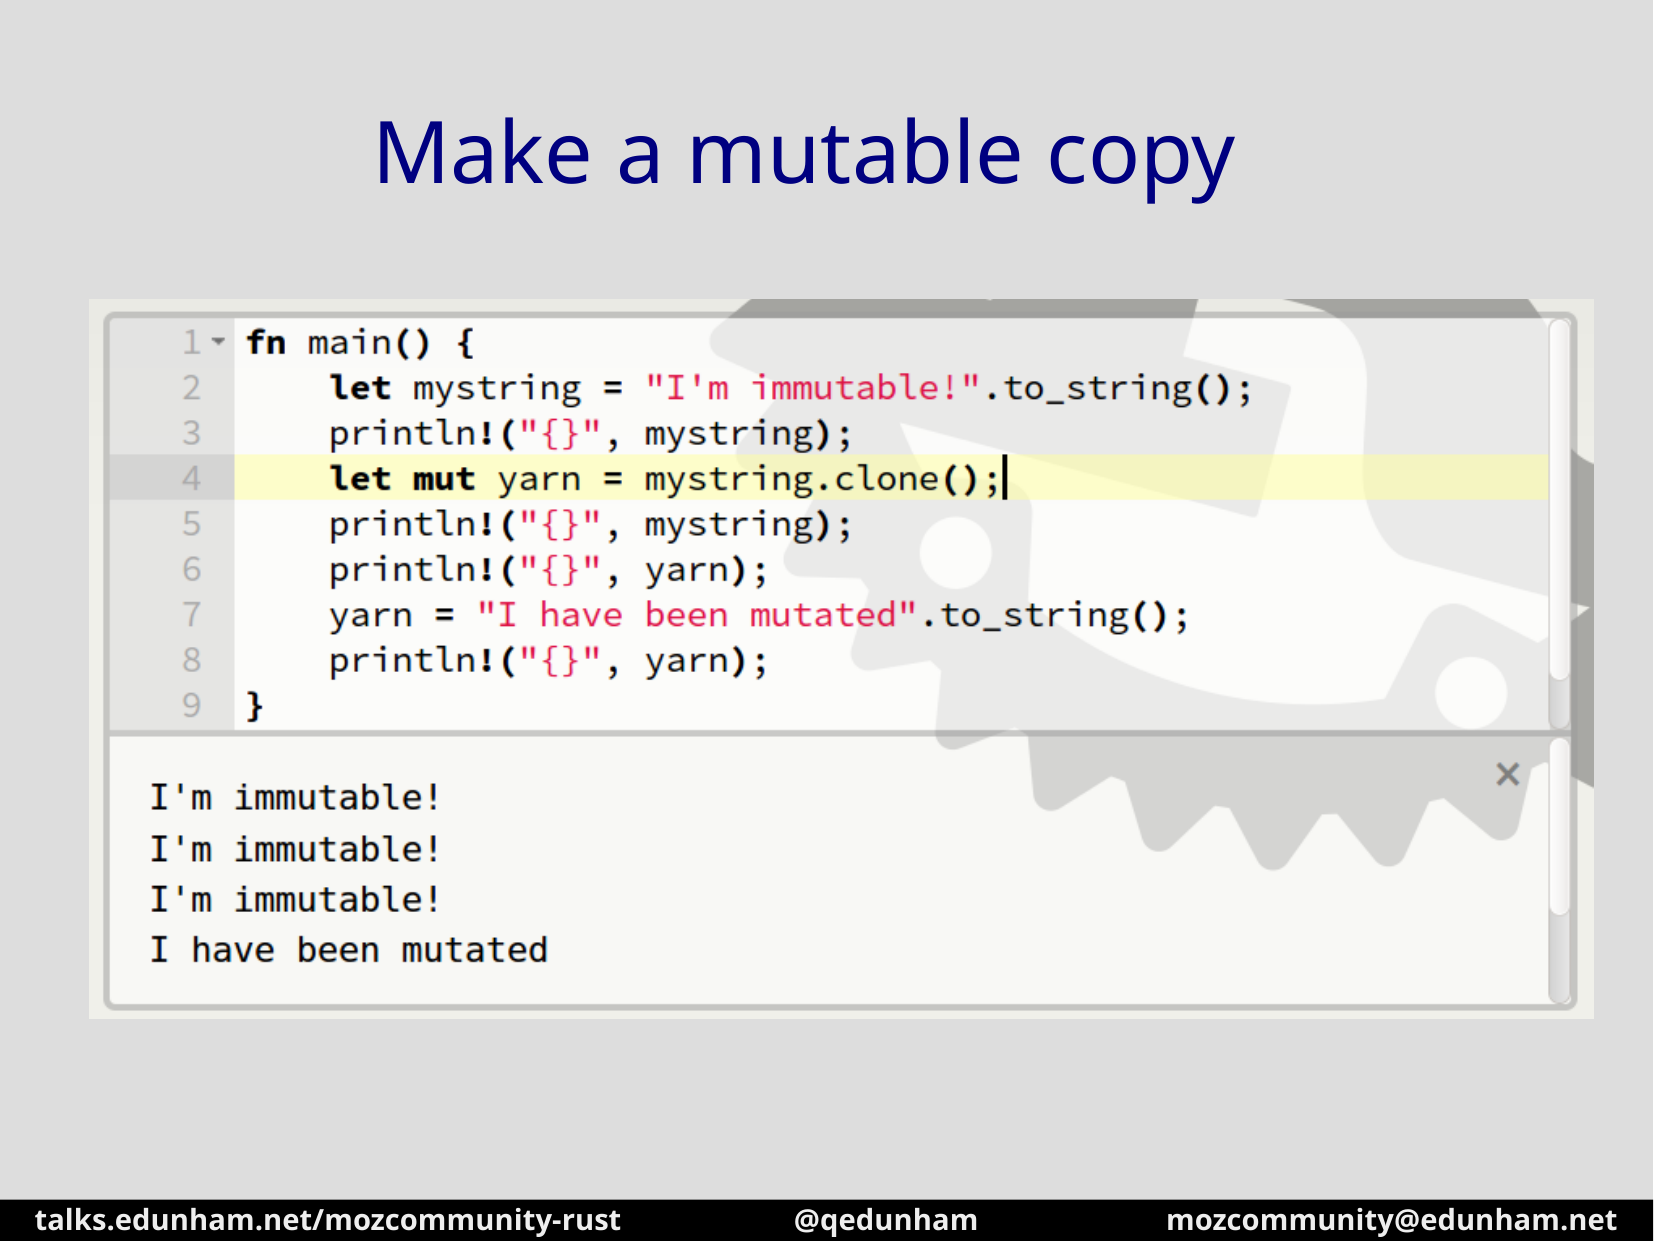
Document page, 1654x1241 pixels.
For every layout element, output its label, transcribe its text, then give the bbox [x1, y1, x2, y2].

picture [89, 299, 1594, 1019]
title Make a mutable copy [15, 47, 1594, 253]
